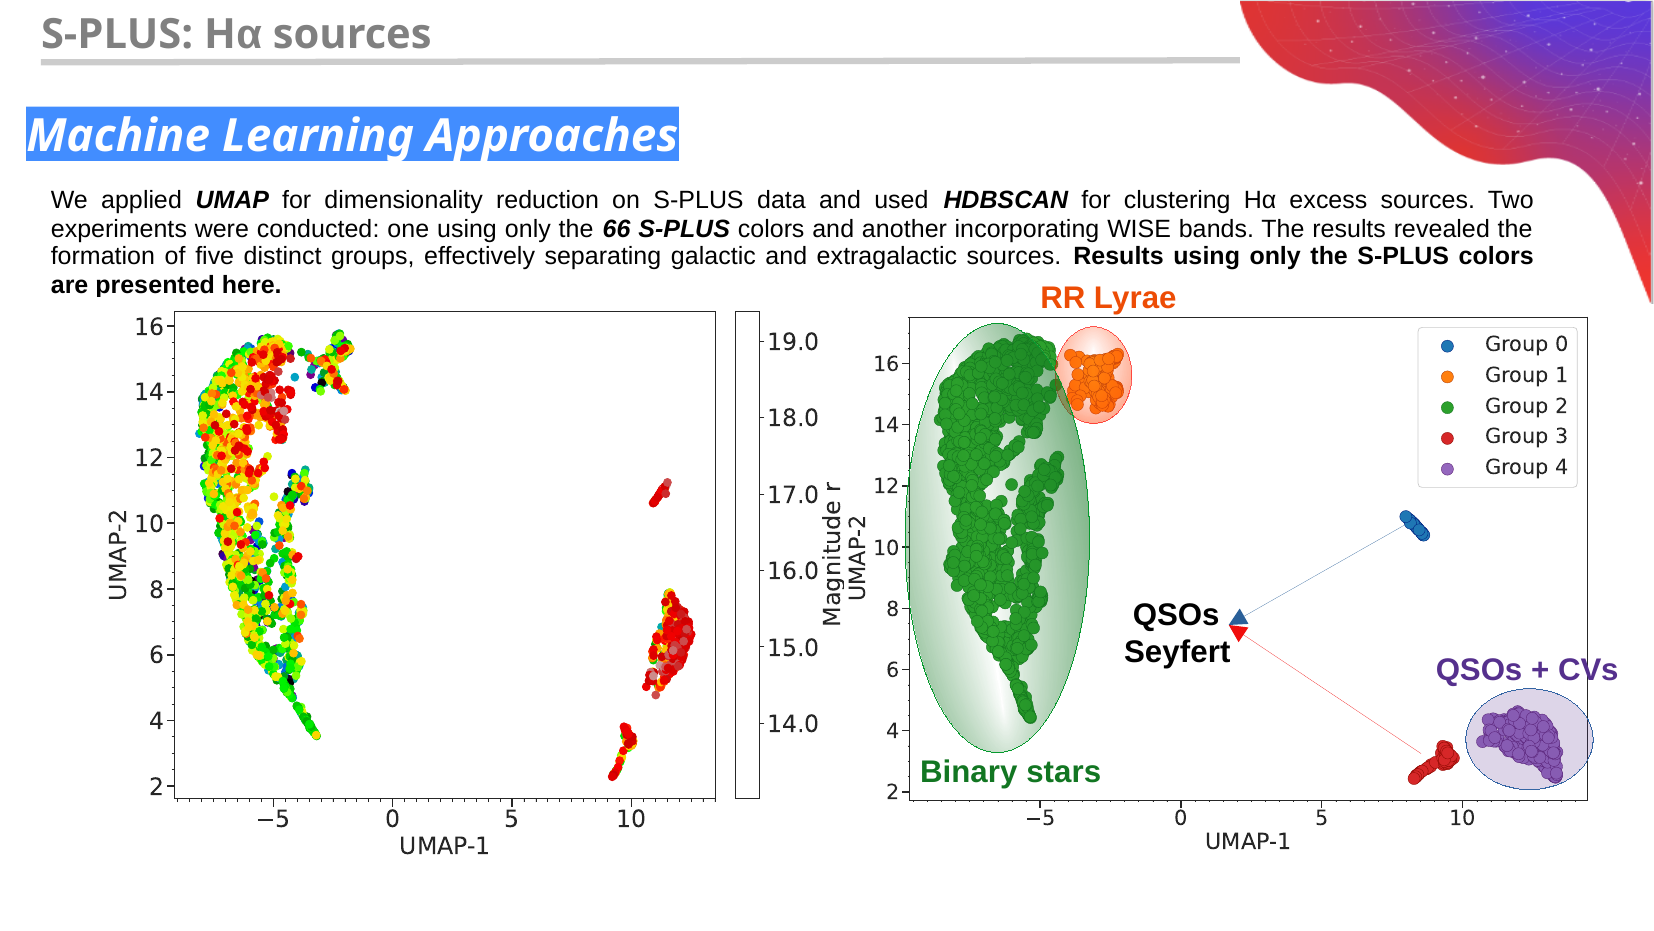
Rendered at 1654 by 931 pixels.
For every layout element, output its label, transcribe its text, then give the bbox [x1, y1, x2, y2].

picture [92, 297, 1594, 869]
text_box QSOs Seyfert [1109, 590, 1260, 713]
text_box We applied UMAP for dimensionality reduction on S-PLUS data and used HDBSCAN for clustering Hα excess sources. Two experiments were conducted: one using only the 66 S-PLUS colors and another incorporating WISE bands. The results revealed the formation of five distinct groups, effectively separating galactic and extragalactic sources. Results using only the S-PLUS colors are presented here. [36, 178, 1550, 306]
text_box RR Lyrae [1025, 273, 1312, 383]
text_box Binary stars [905, 746, 1138, 856]
text_box [1468, 754, 1591, 790]
text_box Machine Learning Approaches [26, 106, 679, 161]
text_box S-PLUS: Hα sources [26, 0, 477, 72]
text_box [905, 323, 1132, 746]
picture [1240, 0, 1654, 304]
text_box QSOs + CVs [1421, 644, 1654, 754]
